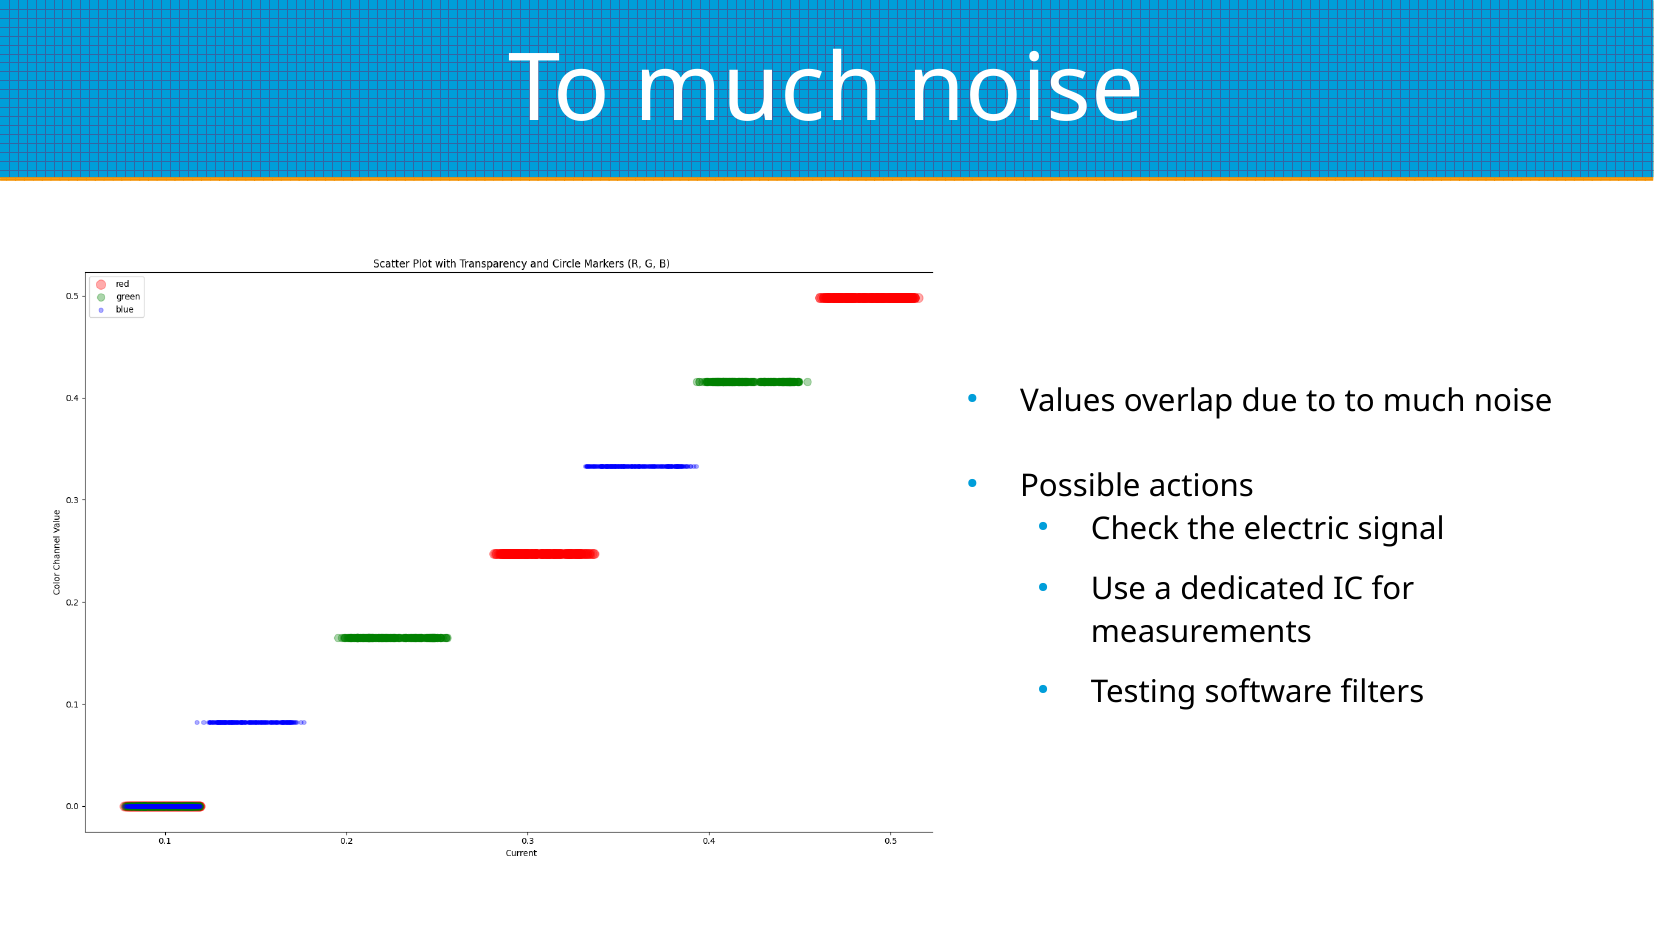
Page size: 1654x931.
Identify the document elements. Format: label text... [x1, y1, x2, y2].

picture [42, 236, 934, 874]
list Values overlap due to to much noise Possible actions Check the electric signal Use a dedicated IC for measurements Testing software filters [949, 206, 1625, 916]
title To much noise [82, 14, 1571, 148]
